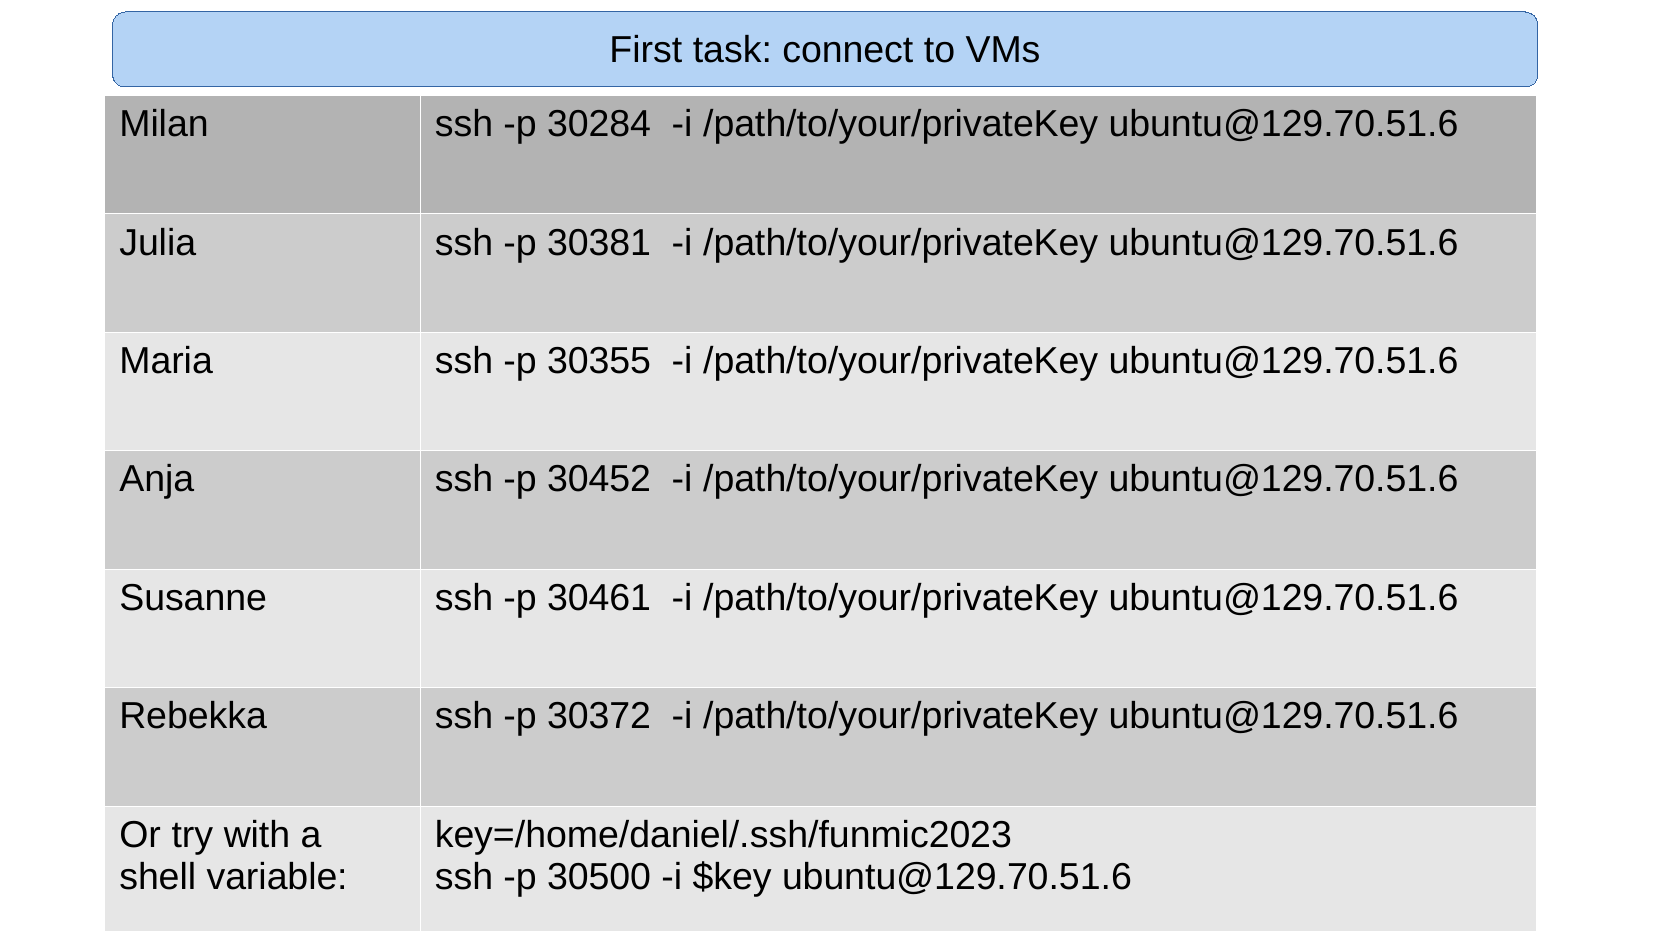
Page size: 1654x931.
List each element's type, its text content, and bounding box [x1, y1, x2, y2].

table_cell ssh -p 30452 -i /path/to/your/privateKey ubuntu@129.70.51.6 [421, 451, 1536, 569]
table_cell ssh -p 30372 -i /path/to/your/privateKey ubuntu@129.70.51.6 [421, 688, 1536, 806]
table_cell Rebekka [105, 688, 420, 806]
text_box First task: connect to VMs [112, 11, 1538, 87]
table_cell key=/home/daniel/.ssh/funmic2023 ssh -p 30500 -i $key ubuntu@129.70.51.6 [421, 807, 1536, 931]
table_cell Or try with a shell variable: [105, 807, 420, 931]
table_cell ssh -p 30461 -i /path/to/your/privateKey ubuntu@129.70.51.6 [421, 570, 1536, 687]
table_cell ssh -p 30355 -i /path/to/your/privateKey ubuntu@129.70.51.6 [421, 333, 1536, 450]
table_cell Susanne [105, 570, 420, 687]
table_header ssh -p 30284 -i /path/to/your/privateKey ubuntu@129.70.51.6 [421, 96, 1536, 213]
table_header Milan [105, 96, 420, 213]
table_cell Anja [105, 451, 420, 569]
table_cell ssh -p 30381 -i /path/to/your/privateKey ubuntu@129.70.51.6 [421, 214, 1536, 332]
table_cell Julia [105, 214, 420, 332]
table_cell Maria [105, 333, 420, 450]
